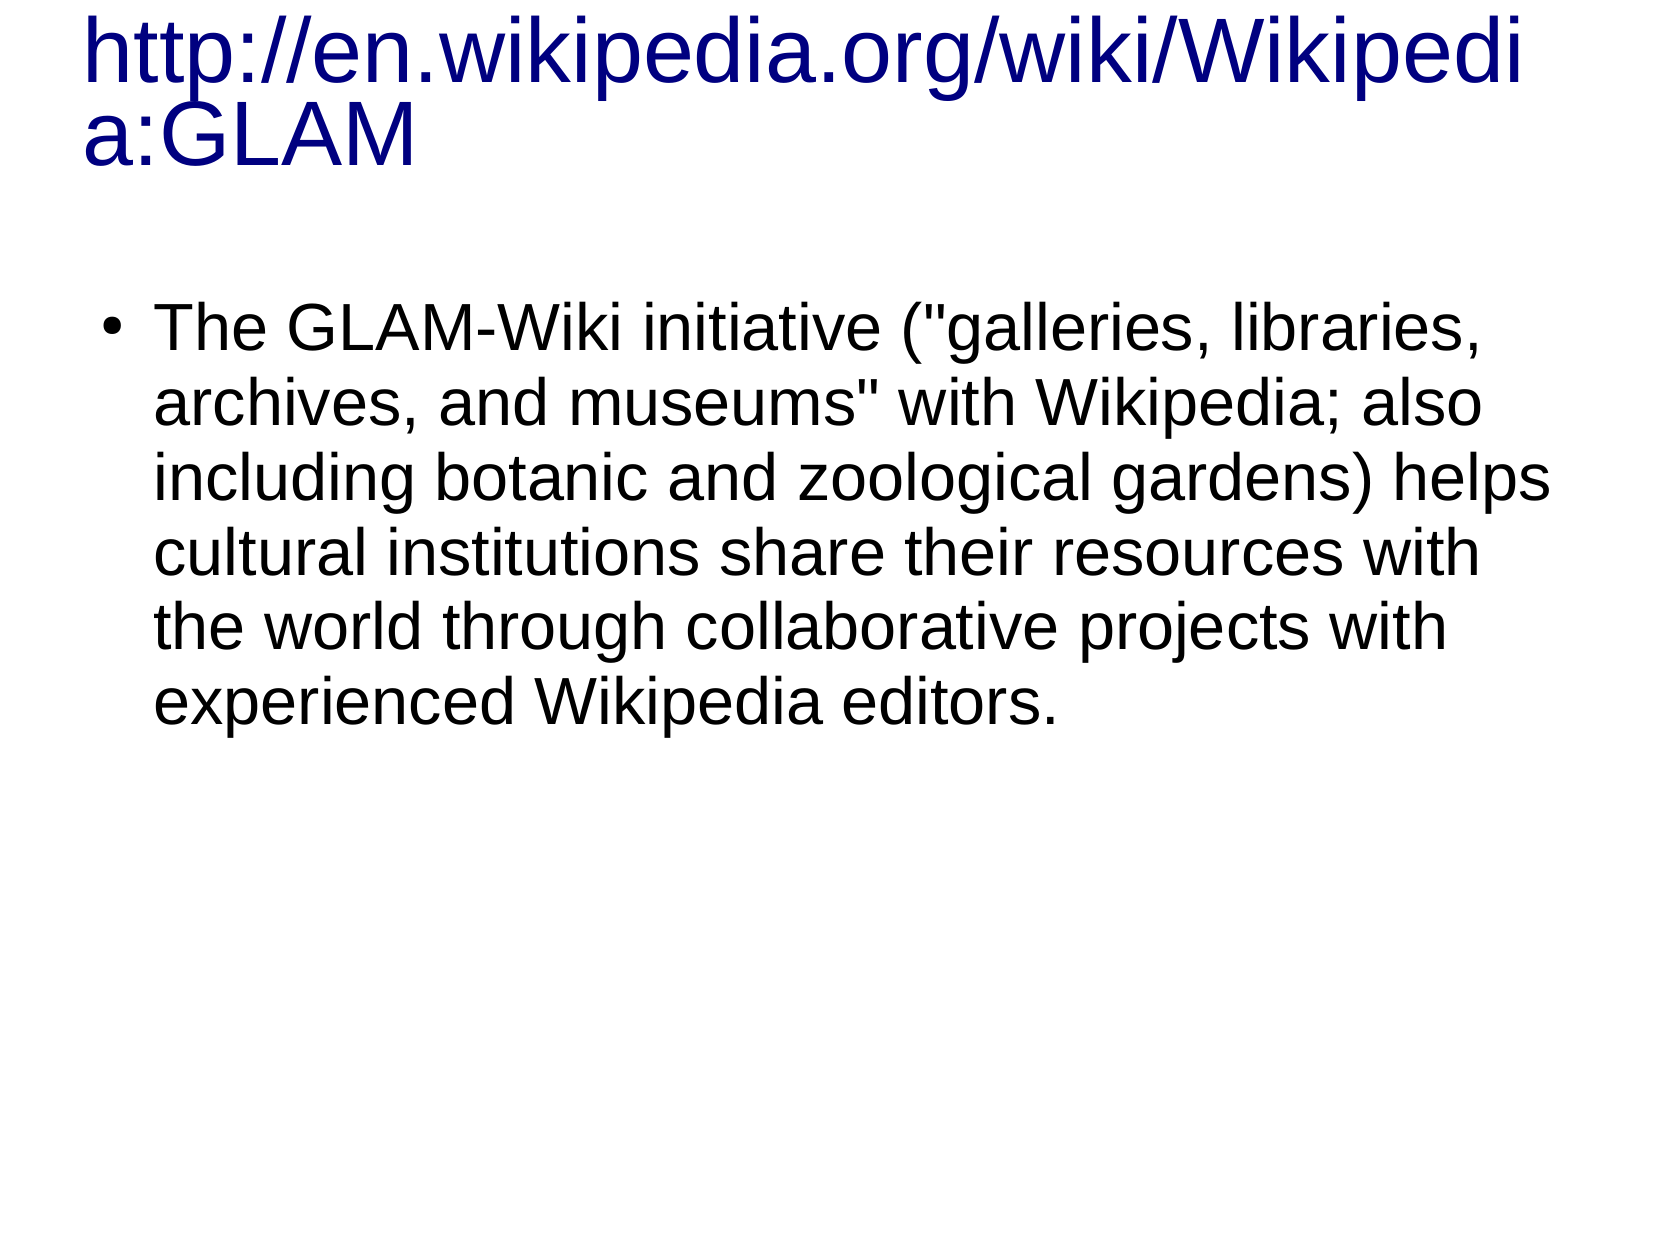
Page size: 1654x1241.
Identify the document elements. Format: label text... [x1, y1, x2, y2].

list The GLAM-Wiki initiative ("galleries, libraries, archives, and museums" with Wikipedia; also including botanic and zoological gardens) helps cultural institutions share their resources with the world through collaborative projects with experienced Wikipedia editors. [82, 290, 1571, 1010]
title http://en.wikipedia.org/wiki/Wikipedia:GLAM [82, 0, 1571, 290]
